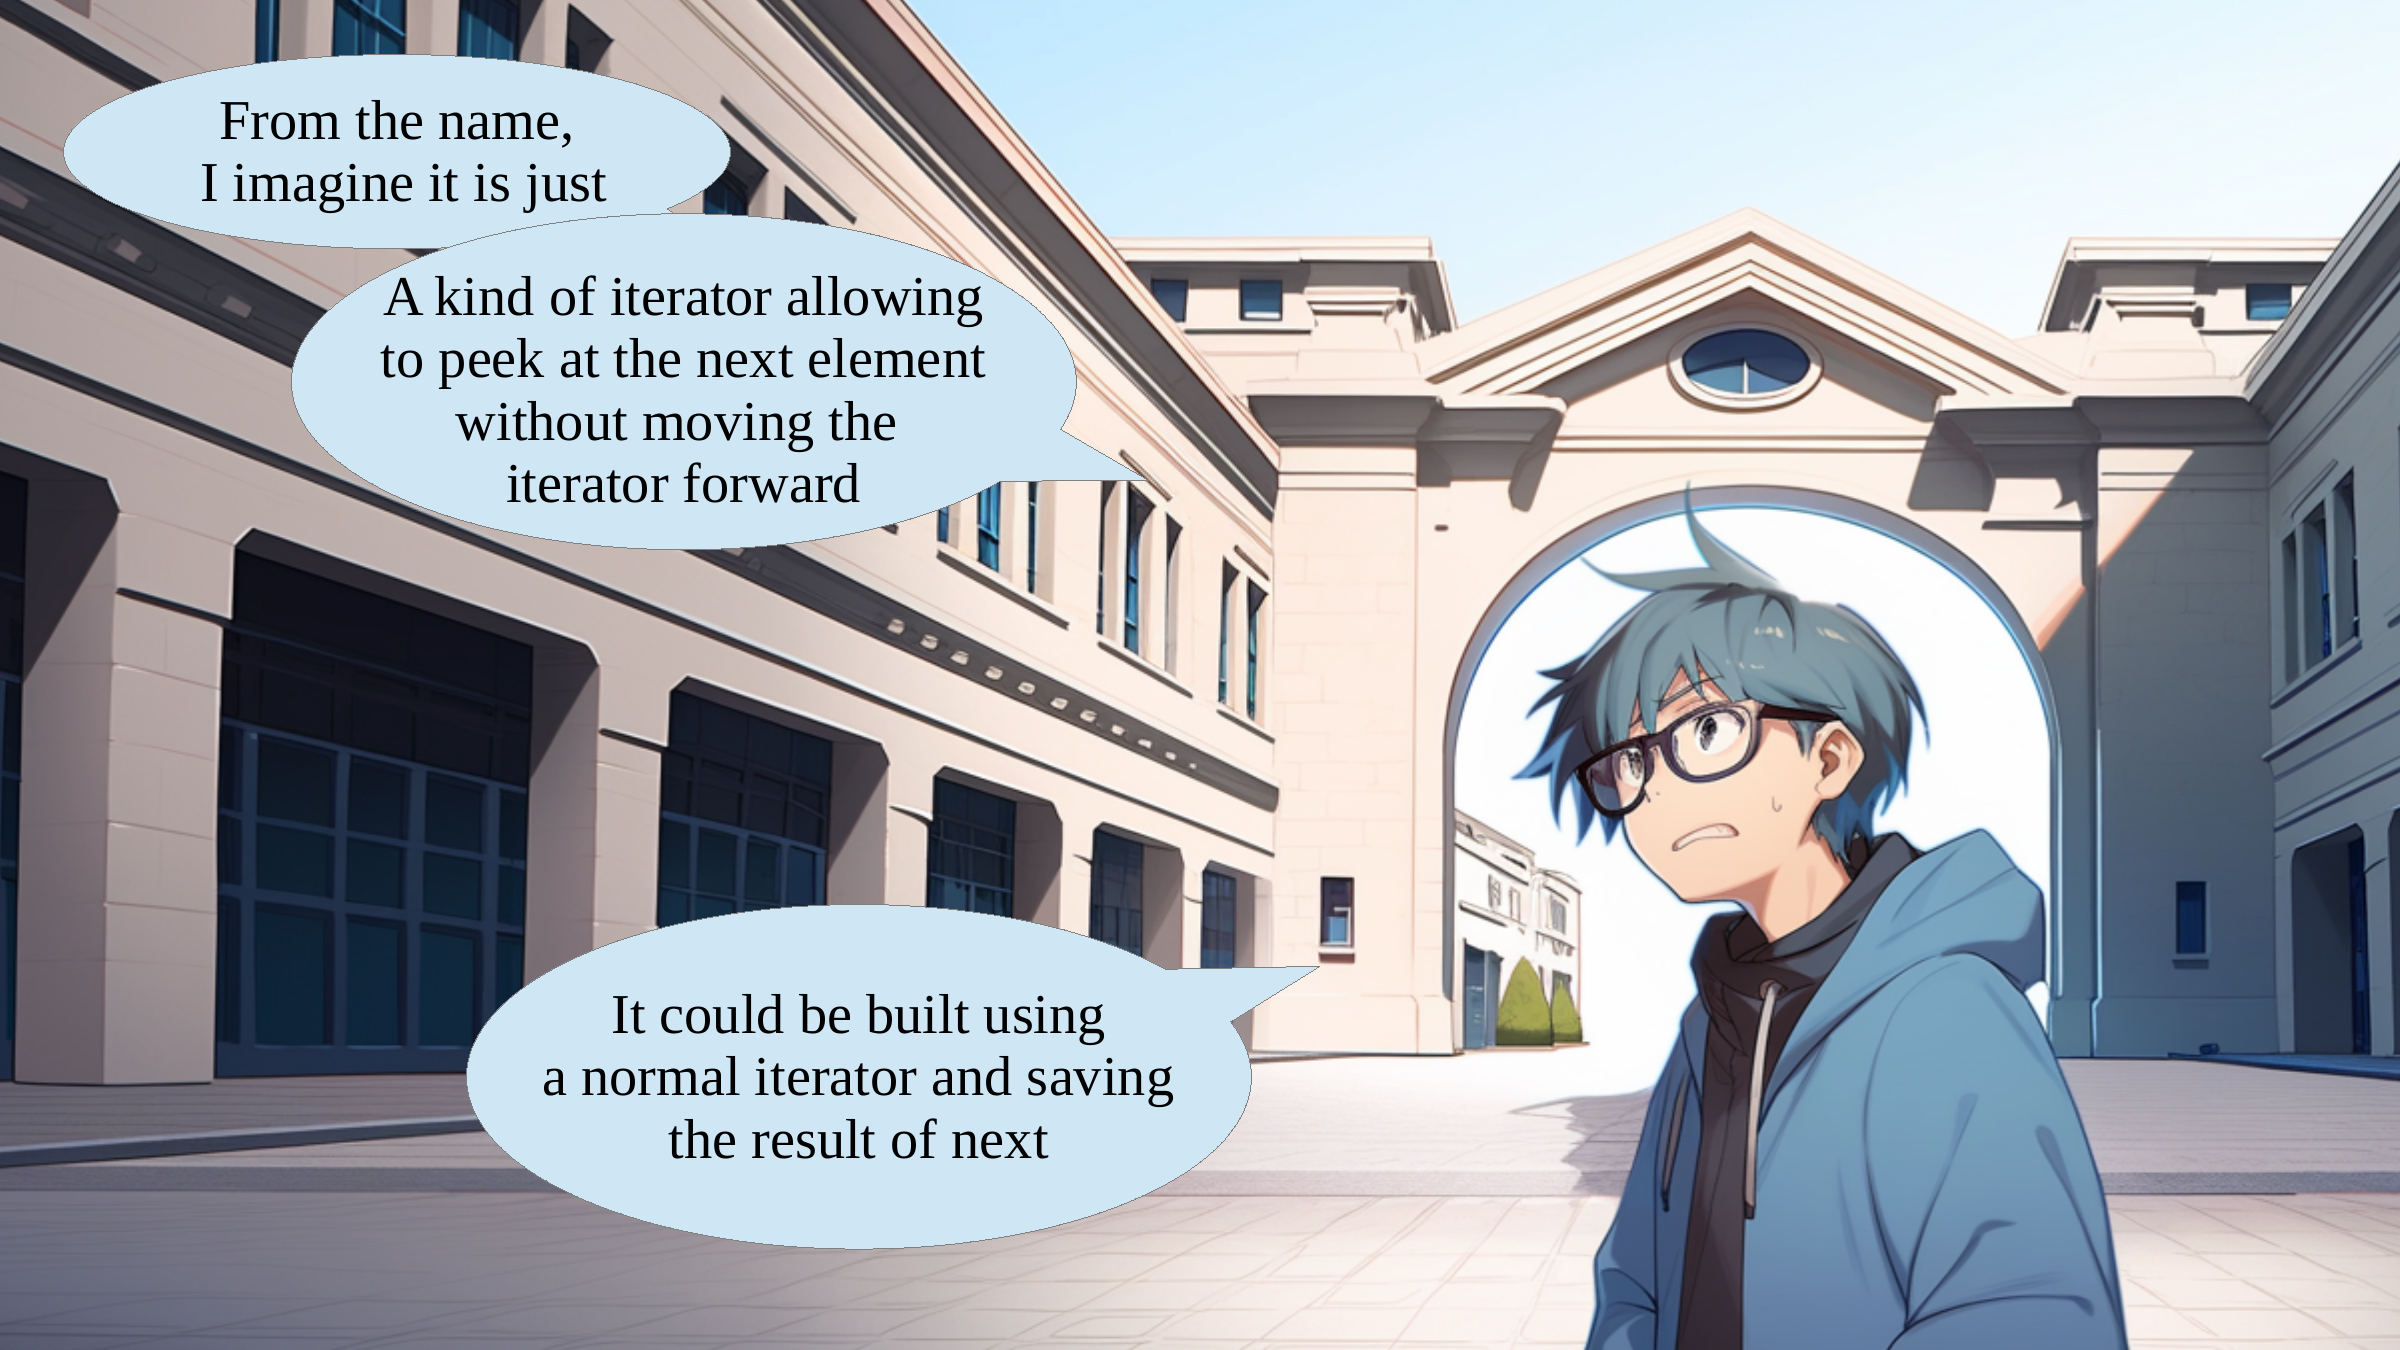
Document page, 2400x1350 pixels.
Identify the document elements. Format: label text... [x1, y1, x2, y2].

text_box From the name, I imagine it is just [63, 54, 731, 249]
text_box A kind of iterator allowing to peek at the next element without moving the iterator forward [291, 213, 1149, 550]
text_box It could be built using a normal iterator and saving the result of next [466, 904, 1320, 1250]
picture [0, 0, 2400, 1350]
